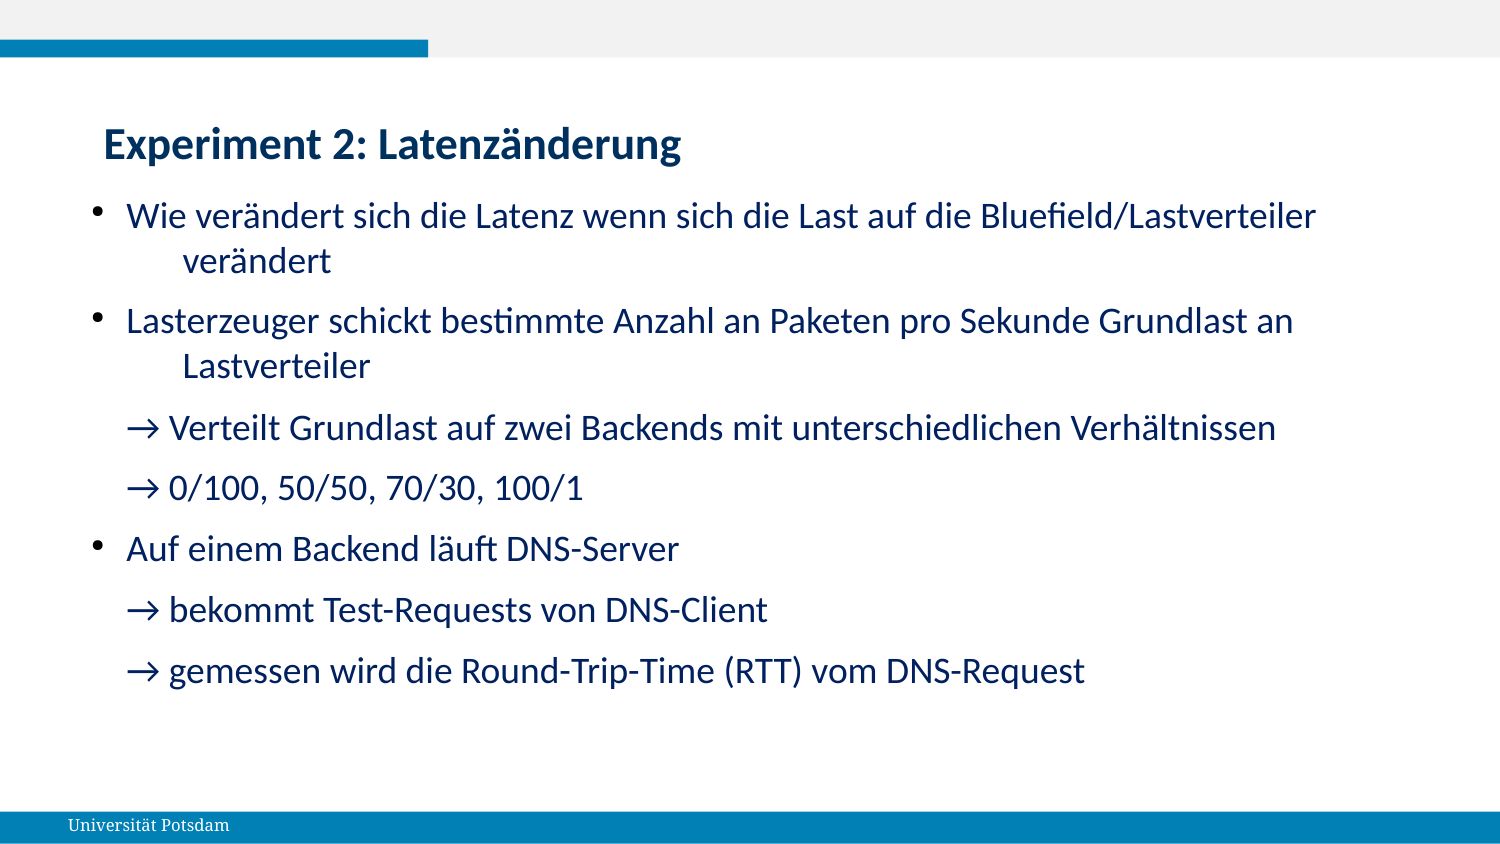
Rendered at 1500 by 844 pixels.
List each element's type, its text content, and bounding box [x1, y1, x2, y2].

title Experiment 2: Latenzänderung [88, 126, 1418, 157]
text_box Wie verändert sich die Latenz wenn sich die Last auf die Bluefield/Lastverteiler verändert Lasterzeuger schickt bestimmte Anzahl an Paketen pro Sekunde Grundlast an Lastverteiler → Verteilt Grundlast auf zwei Backends mit unterschiedlichen Verhältnissen → 0/100, 50/50, 70/30, 100/1 Auf einem Backend läuft DNS-Server → bekommt Test-Requests von DNS-Client → gemessen wird die Round-Trip-Time (RTT) vom DNS-Request [76, 183, 1418, 798]
